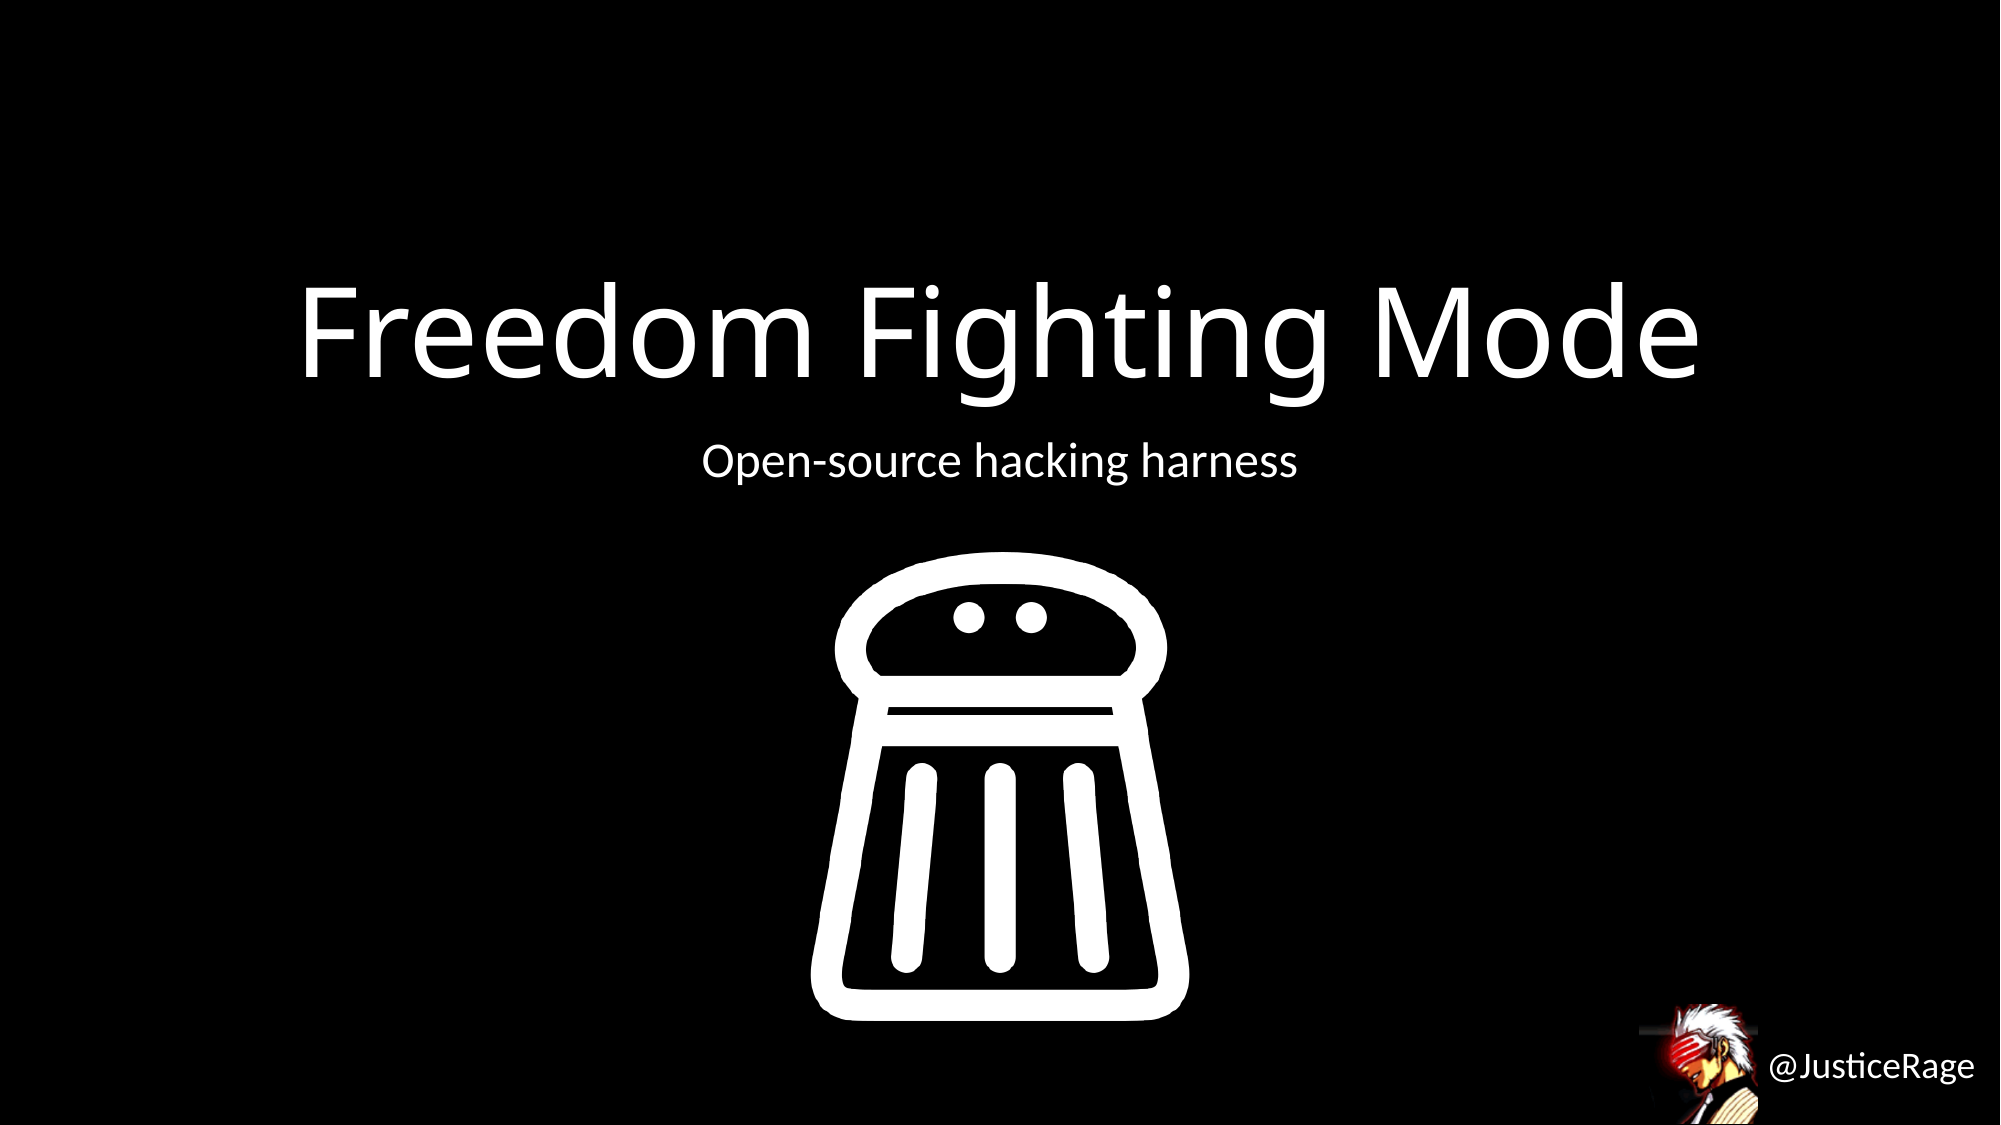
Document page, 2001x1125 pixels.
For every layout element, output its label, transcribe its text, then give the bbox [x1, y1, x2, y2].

subtitle Open-source hacking harness [249, 427, 1750, 699]
picture [1639, 1004, 1758, 1124]
title Freedom Fighting Mode [249, 165, 1750, 412]
picture [766, 552, 1234, 1021]
text_box @JusticeRage [1758, 1034, 1991, 1094]
